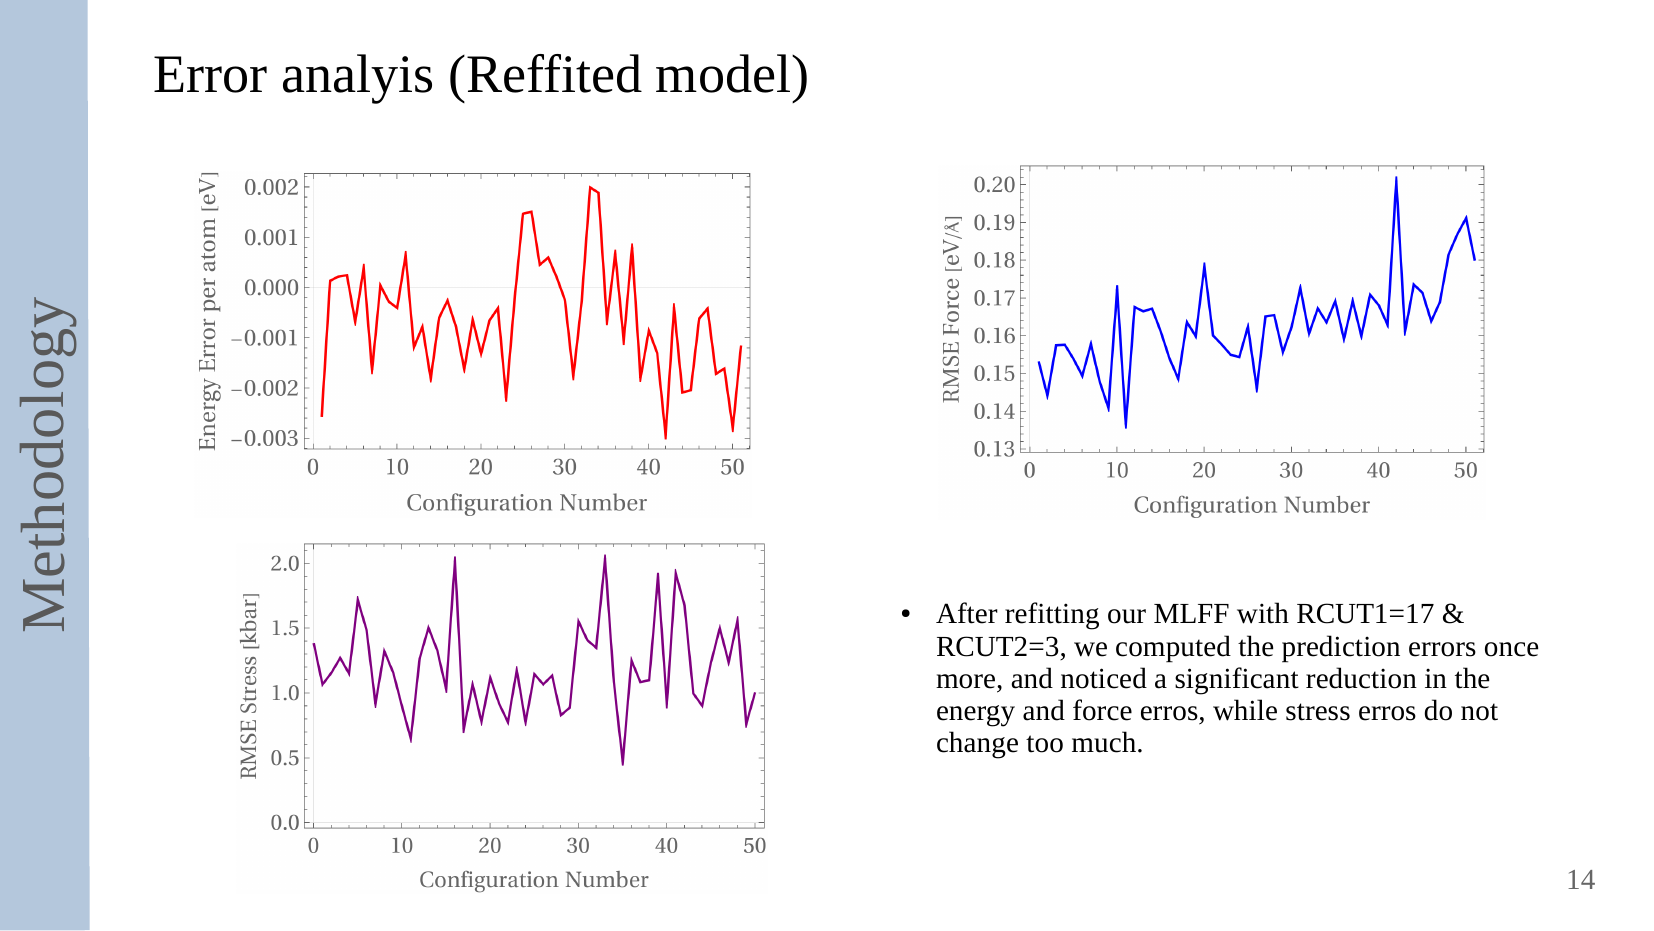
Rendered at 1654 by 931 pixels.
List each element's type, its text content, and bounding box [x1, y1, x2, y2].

title Error analyis (Reffited model) [153, 23, 1607, 125]
picture [194, 171, 752, 518]
text_box After refitting our MLFF with RCUT1=17 & RCUT2=3, we computed the prediction errors once more, and noticed a significant reduction in the energy and force erros, while stress erros do not change too much. [885, 590, 1565, 767]
picture [938, 165, 1486, 520]
picture [236, 543, 768, 894]
title Methodology [0, 0, 90, 931]
